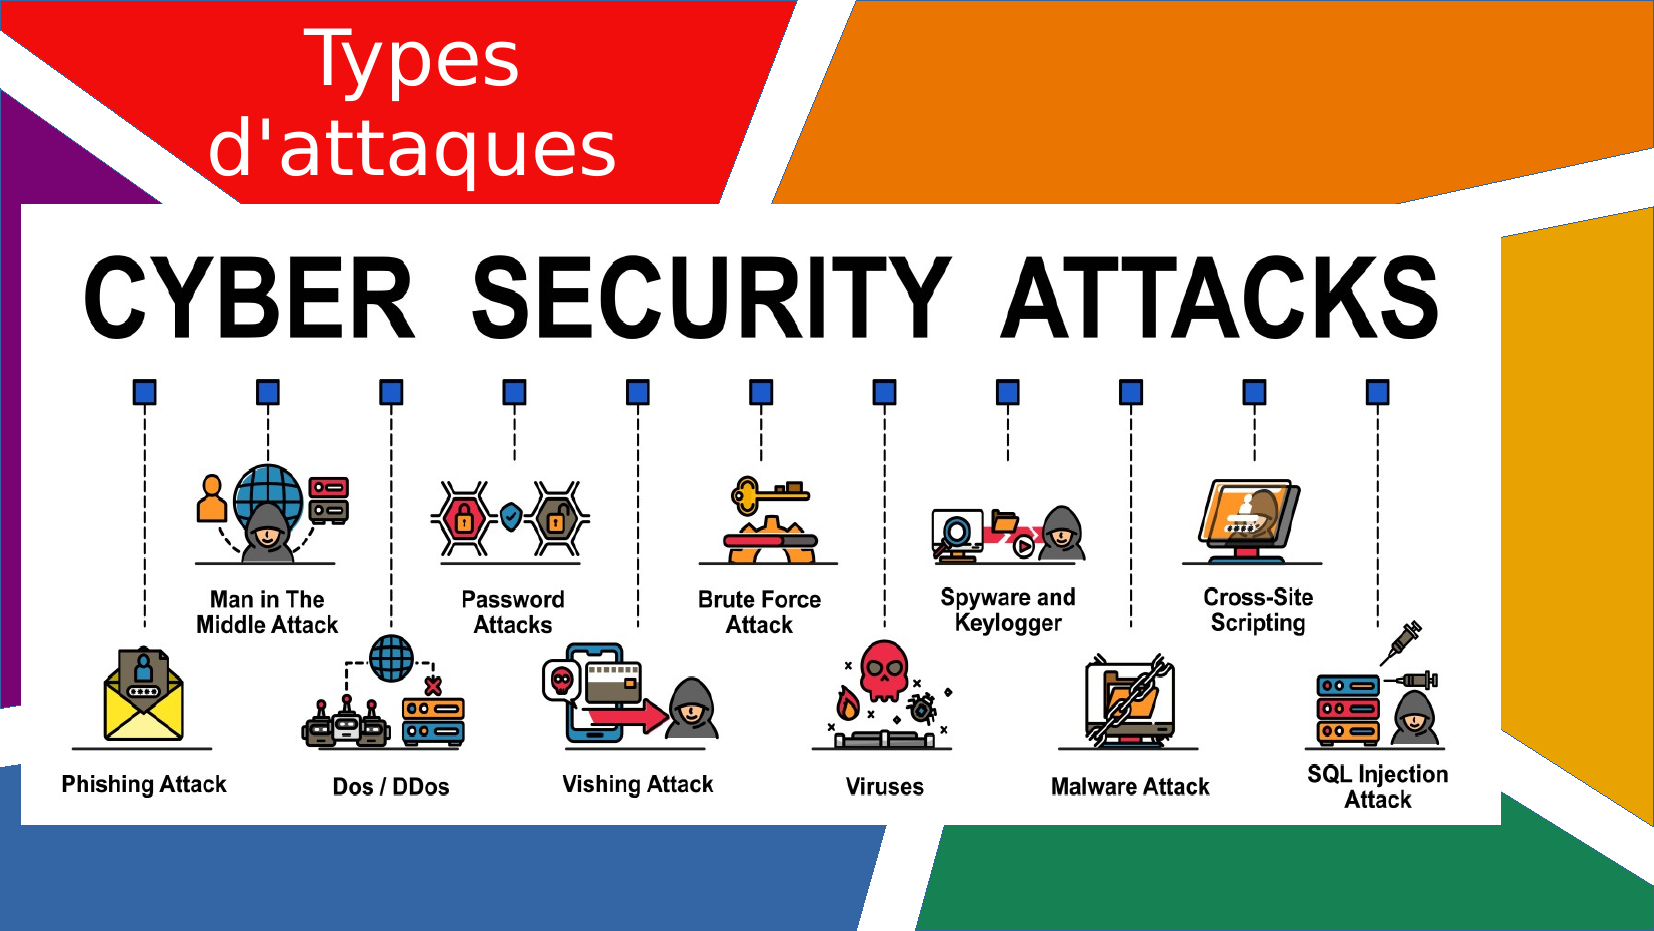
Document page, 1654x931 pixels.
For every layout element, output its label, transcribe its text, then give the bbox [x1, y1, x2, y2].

picture [21, 204, 1501, 826]
title Types d'attaques [88, 13, 739, 194]
